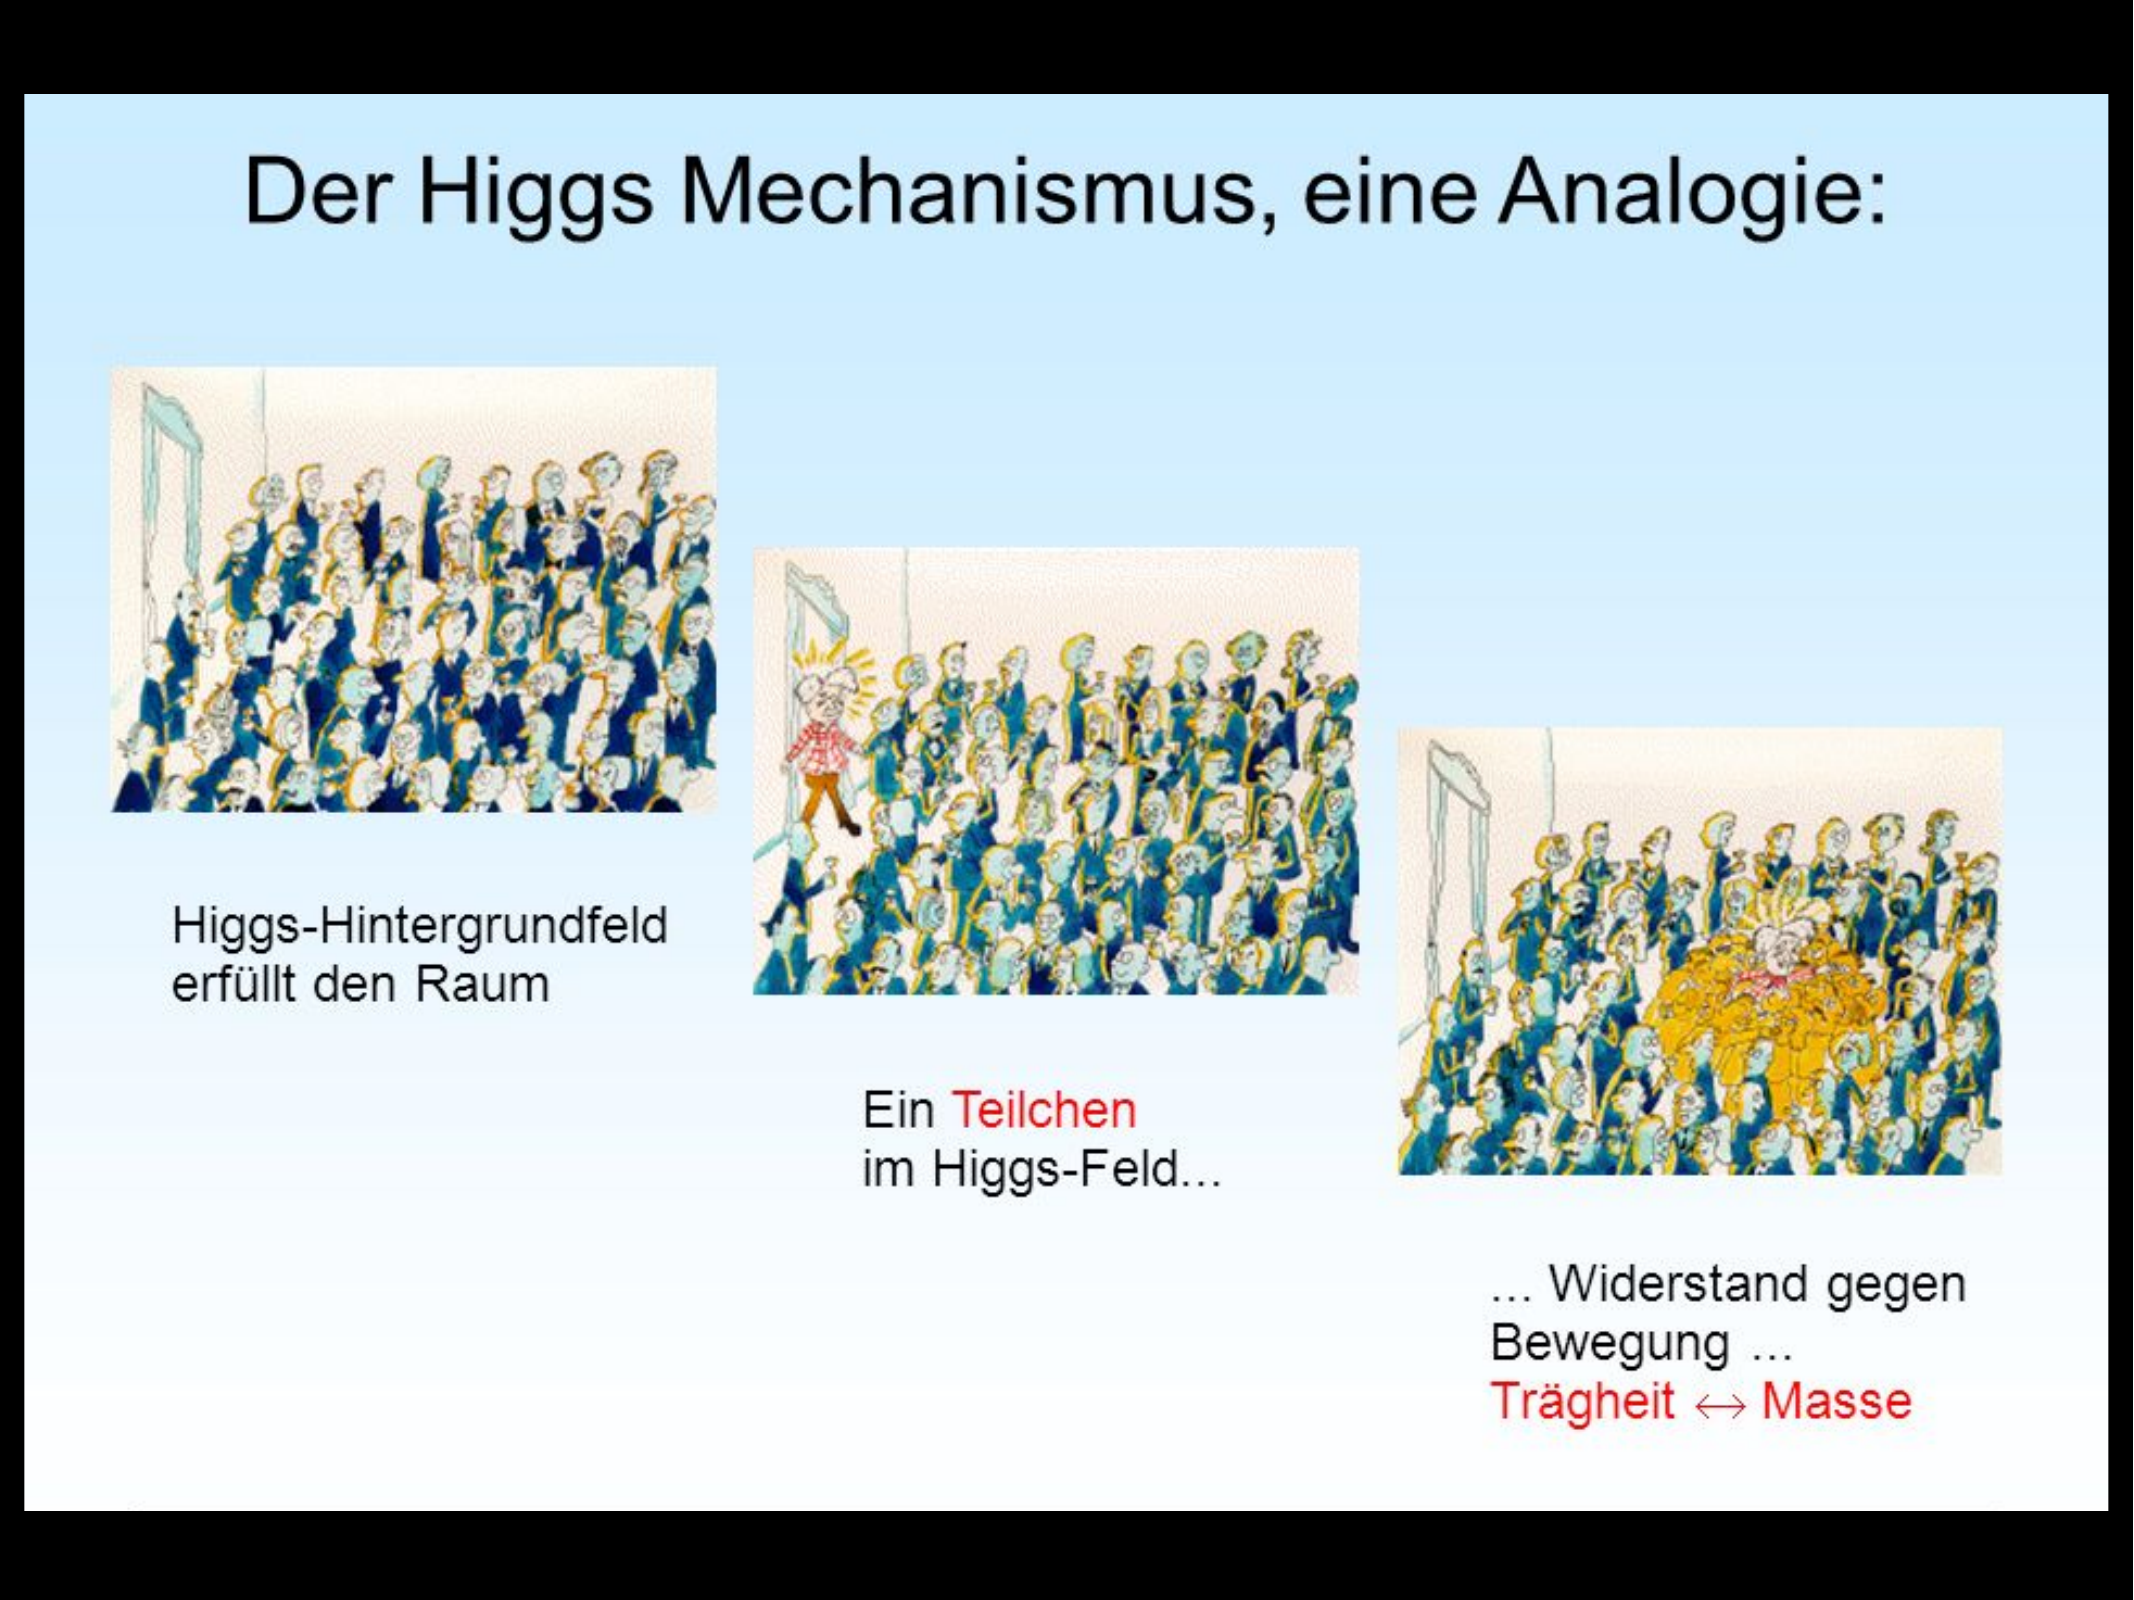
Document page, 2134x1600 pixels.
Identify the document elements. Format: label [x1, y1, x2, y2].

picture [24, 94, 2109, 1511]
